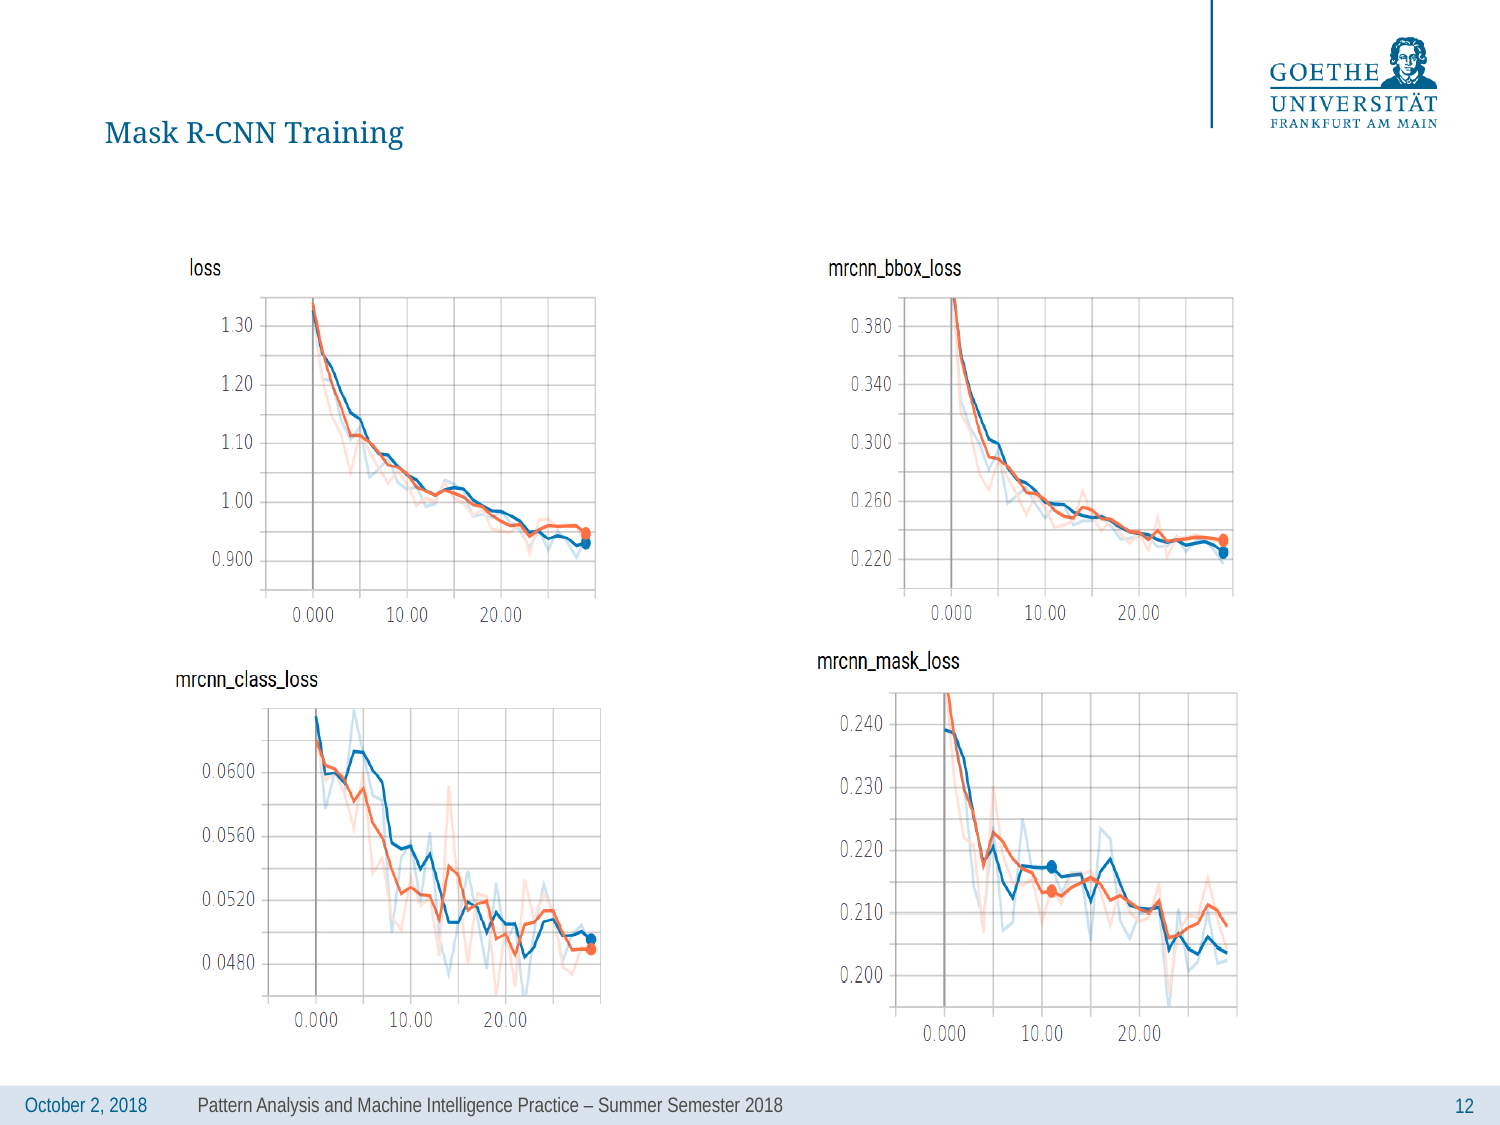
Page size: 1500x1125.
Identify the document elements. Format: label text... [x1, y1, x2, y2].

text_box Mask R-CNN Training [104, 19, 1187, 149]
text_box <number> [1417, 1092, 1474, 1122]
picture [0, 0, 1500, 1125]
text_box Pattern Analysis and Machine Intelligence Practice – Summer Semester 2018 [183, 1091, 1341, 1120]
